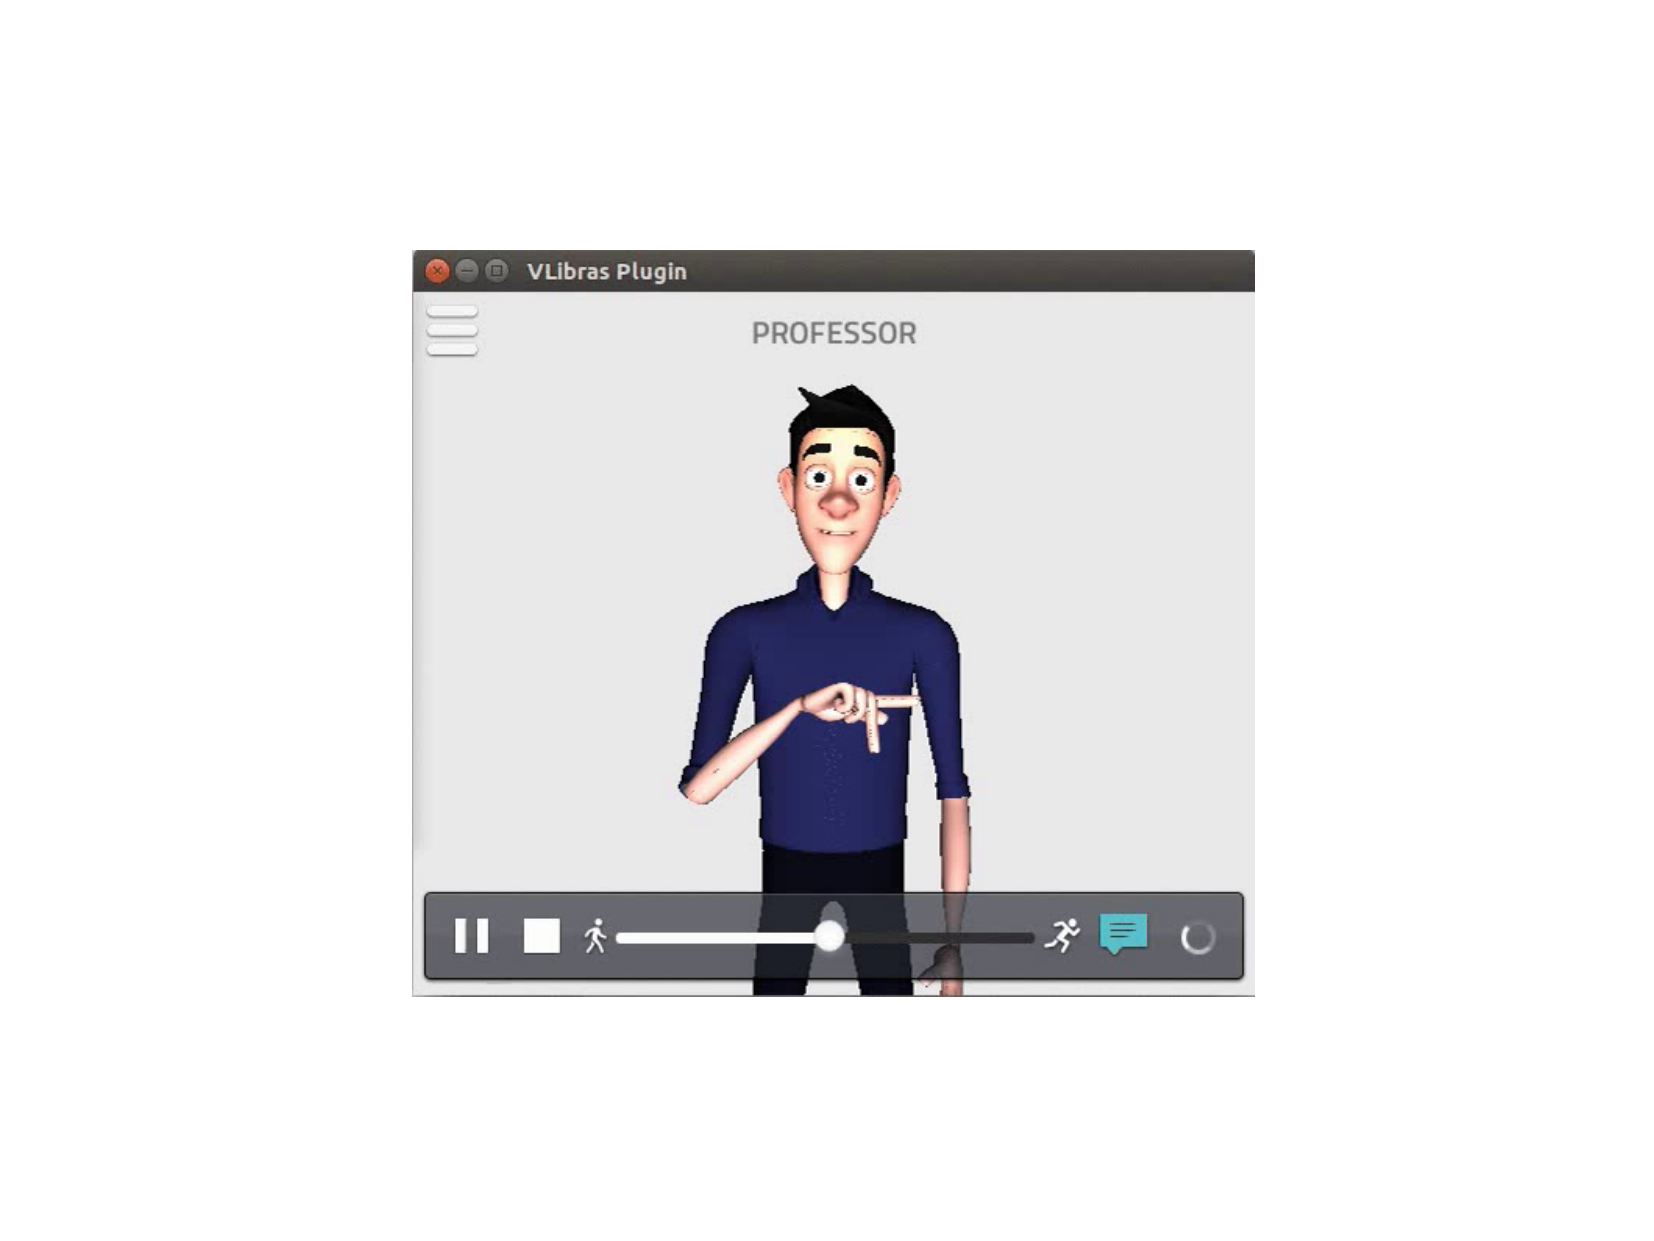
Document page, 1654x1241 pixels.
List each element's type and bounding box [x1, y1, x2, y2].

text_box [411, 250, 1256, 998]
